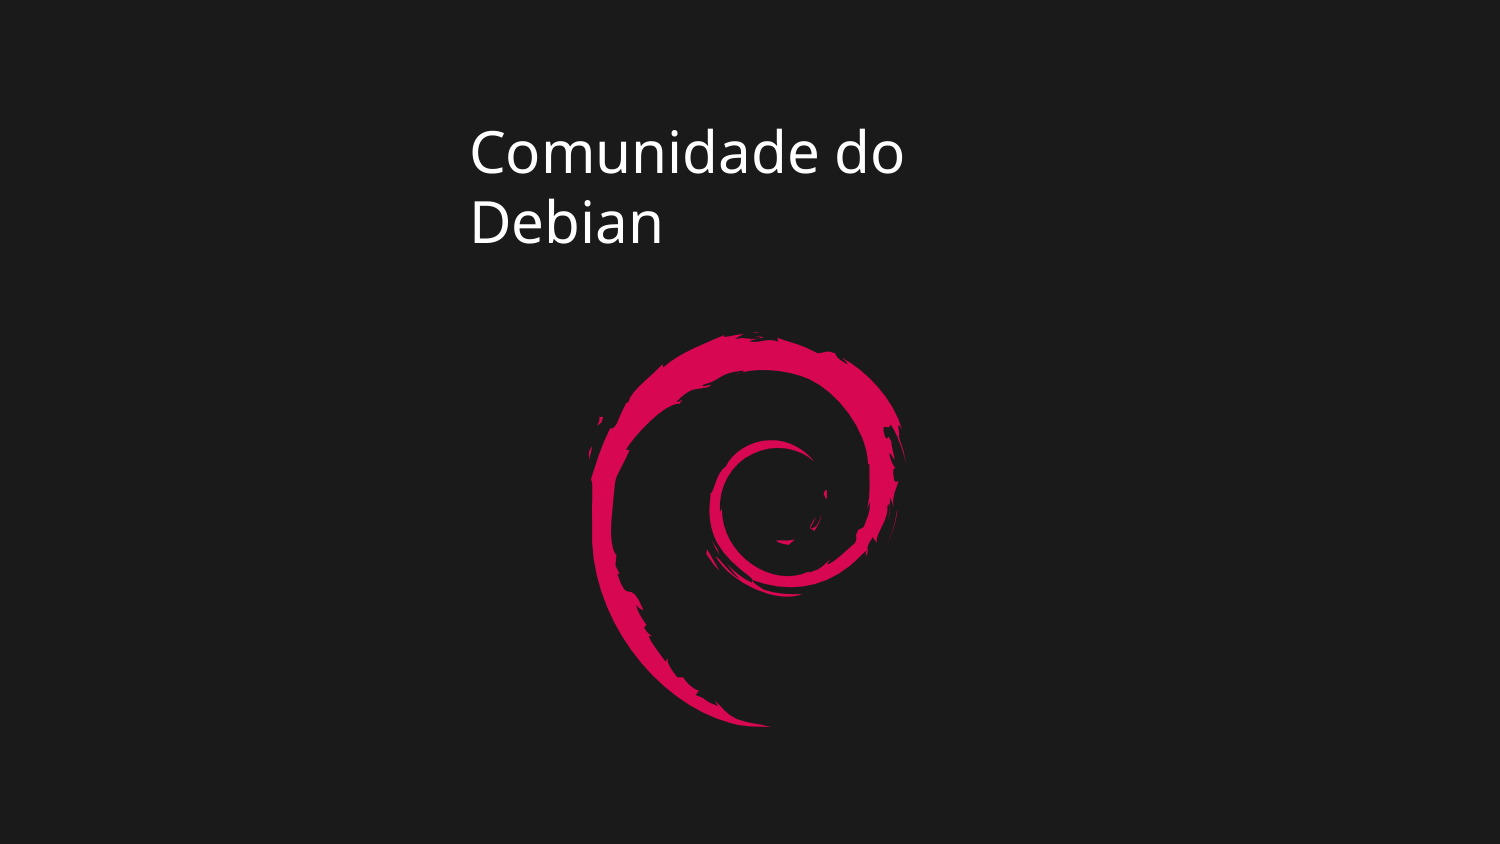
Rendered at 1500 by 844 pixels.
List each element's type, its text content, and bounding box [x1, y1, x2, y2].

picture [502, 193, 998, 844]
title Comunidade do Debian [454, 99, 1046, 194]
